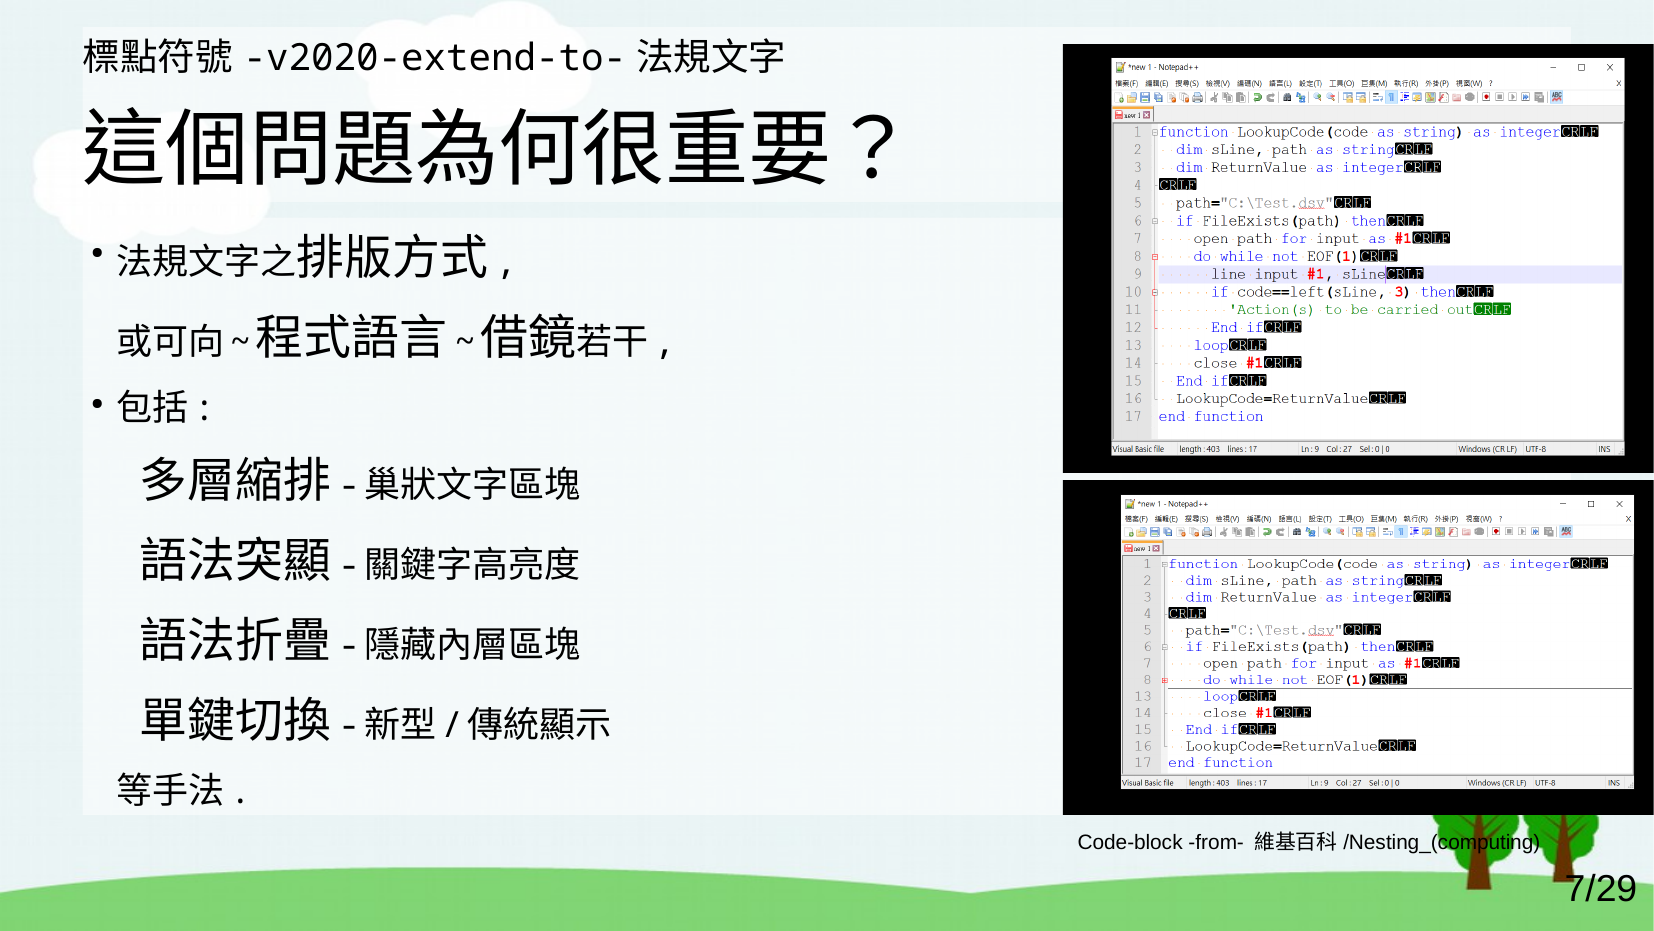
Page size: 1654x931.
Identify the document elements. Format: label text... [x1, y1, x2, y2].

picture [0, 0, 1654, 931]
title 標點符號-v2020-extend-to-法規文字 這個問題為何很重要？ [82, 37, 1571, 193]
list 法規文字之排版方式, 或可向~程式語言~借鏡若干, 包括: 多層縮排-巢狀文字區塊 語法突顯-關鍵字高亮度 語法折疊-隱藏內層區塊 單鍵切換-新型/傳統顯示 等手法. [82, 217, 1571, 815]
text_box <編號>/29 [1192, 860, 1653, 931]
text_box Code-block -from- 維基百科/Nesting_(computing) [1062, 817, 1560, 861]
